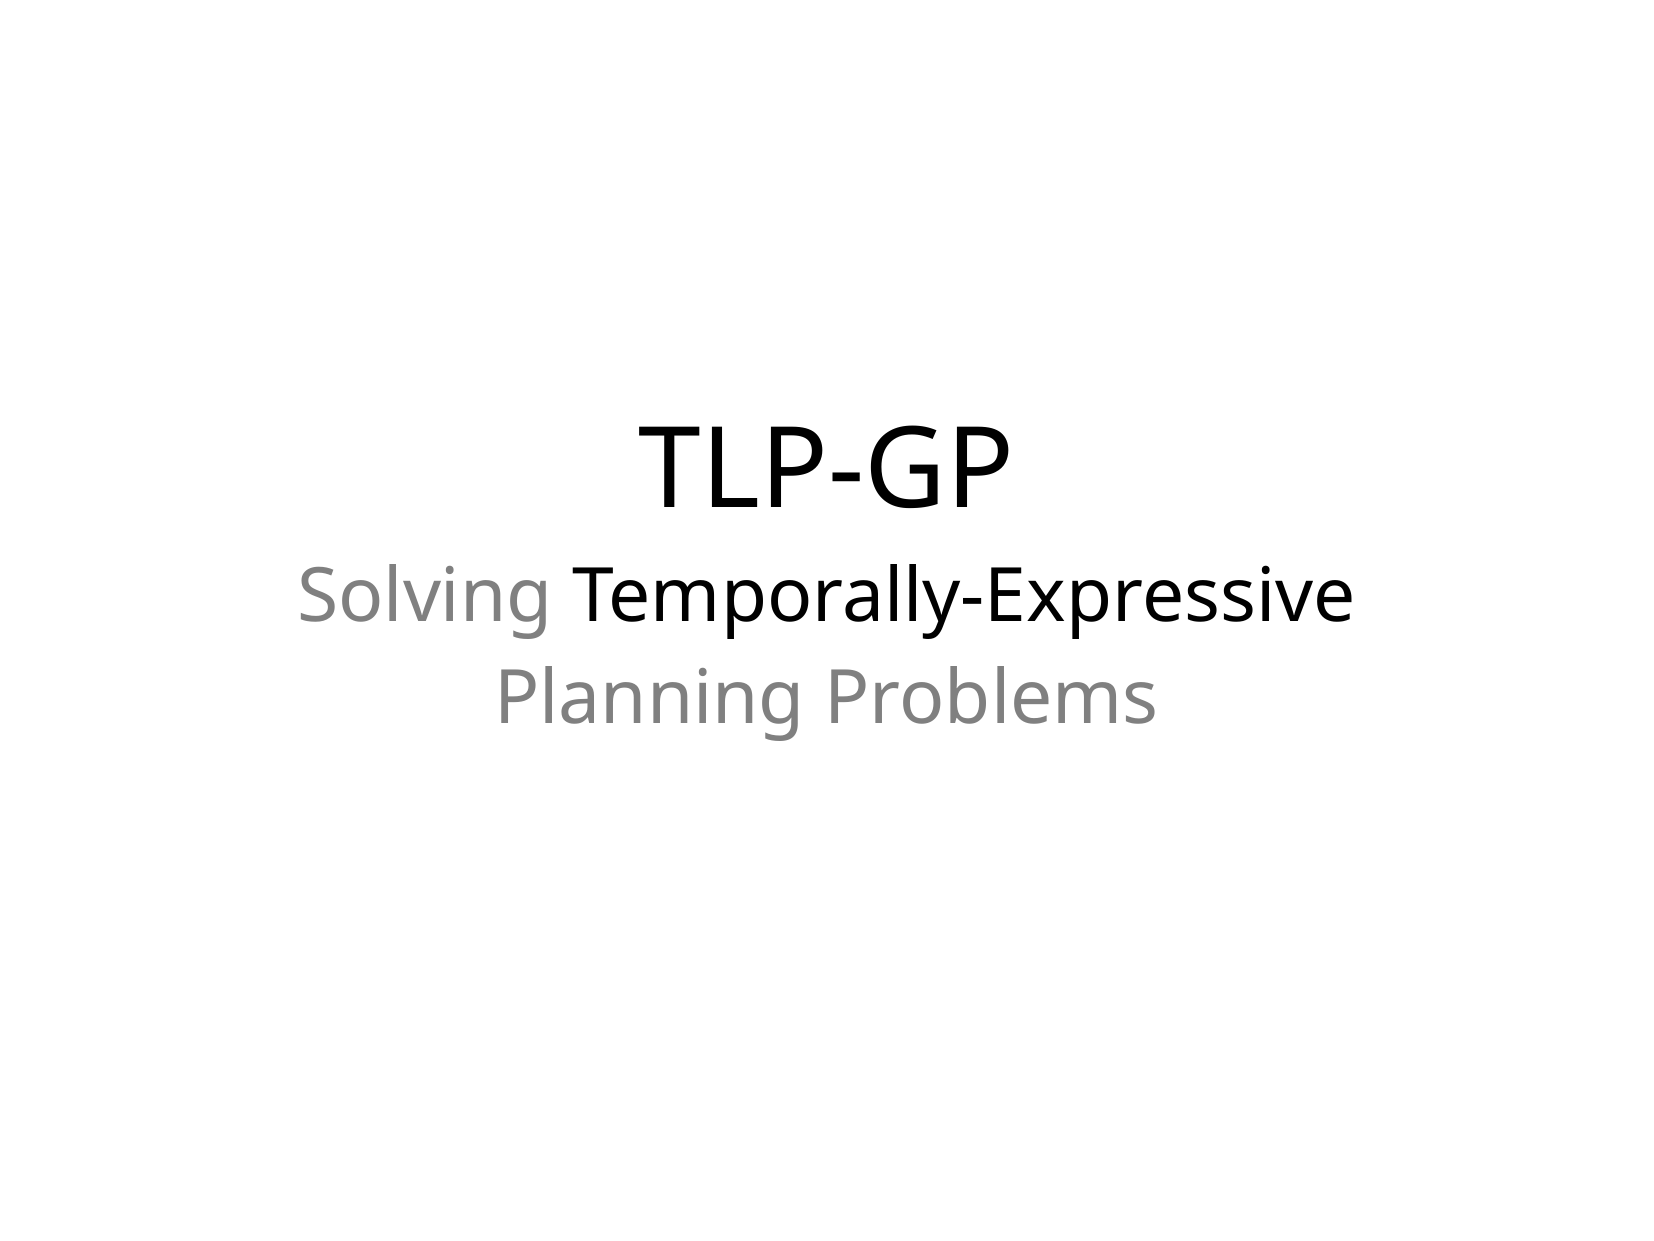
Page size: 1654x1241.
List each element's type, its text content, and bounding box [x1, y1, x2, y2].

title TLP-GP Solving Temporally-Expressive Planning Problems [82, 410, 1571, 723]
